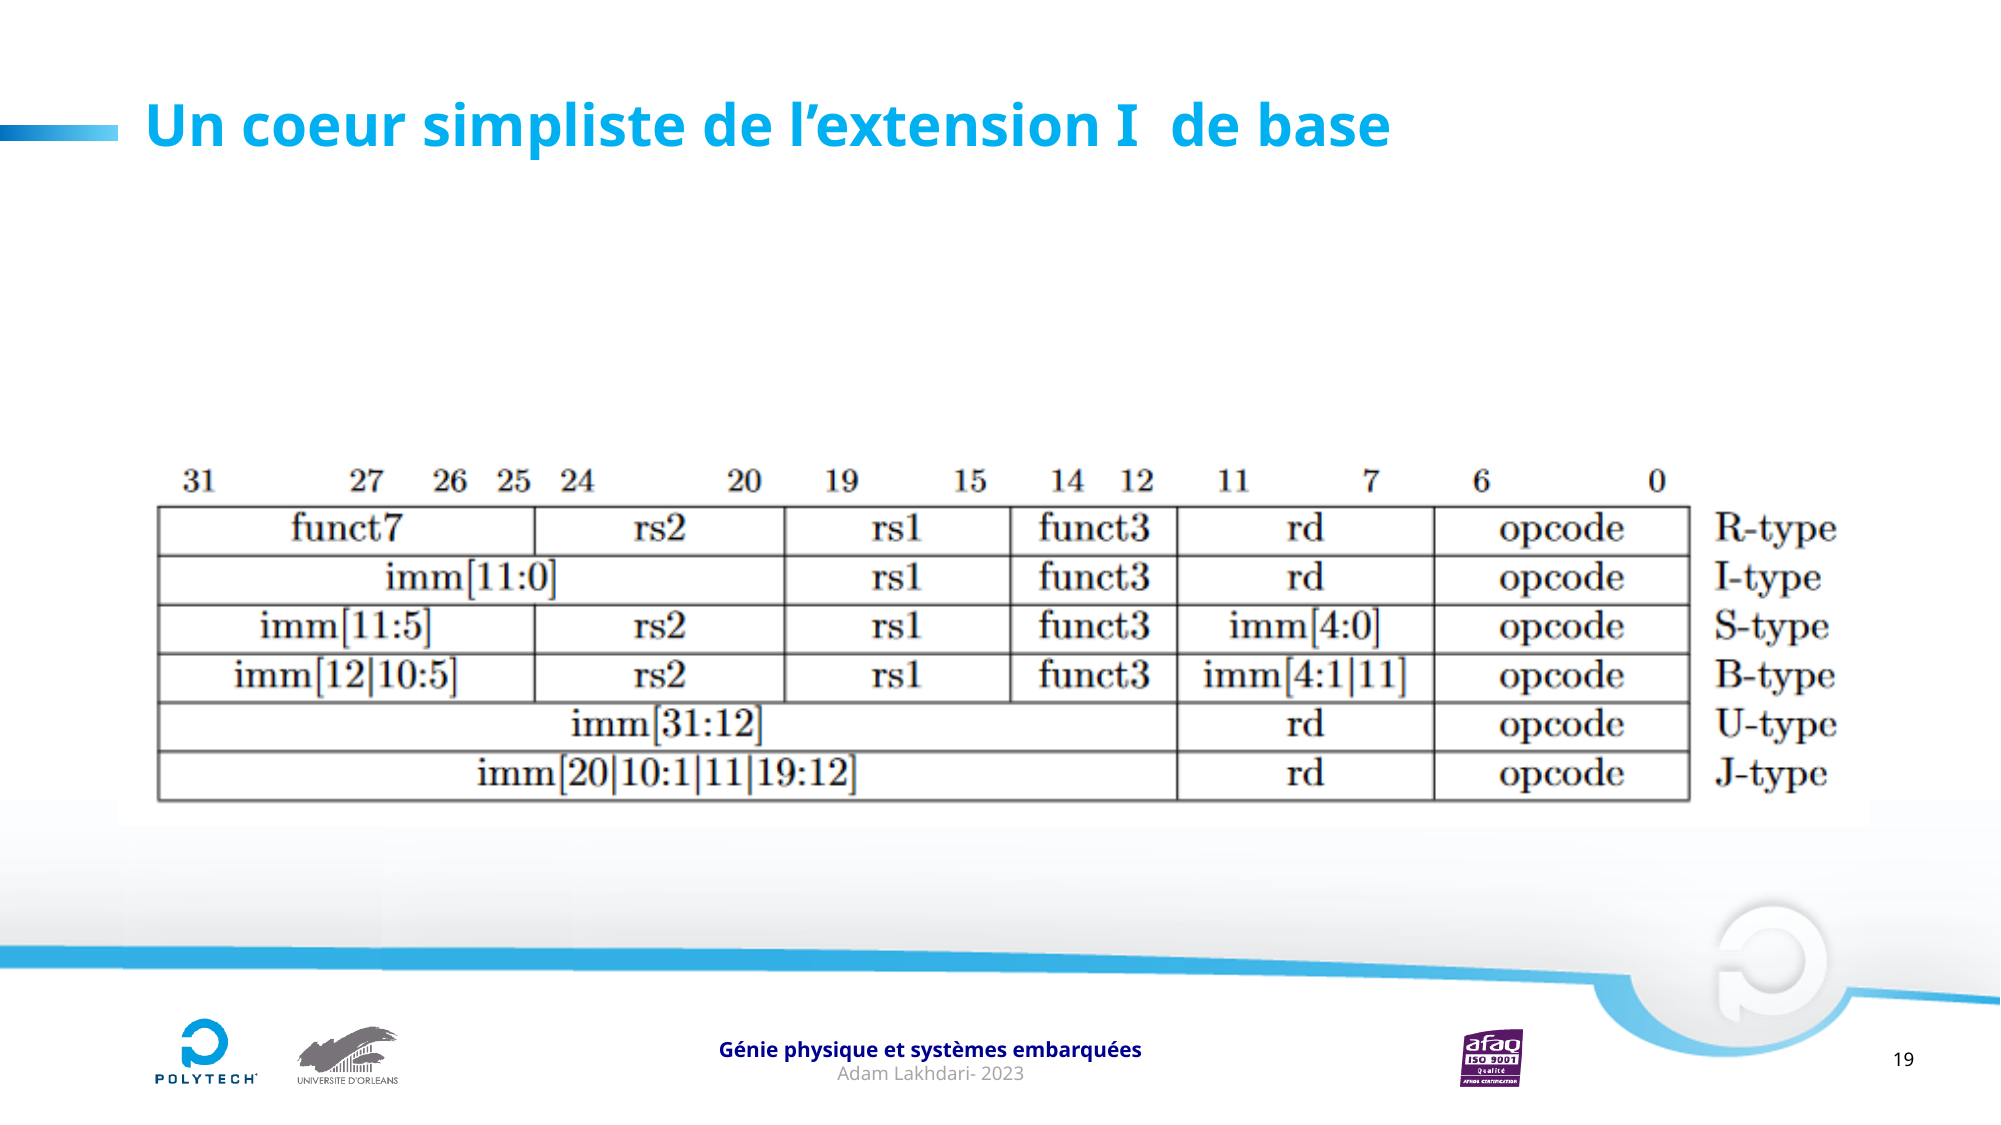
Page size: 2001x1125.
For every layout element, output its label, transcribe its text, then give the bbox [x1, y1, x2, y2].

picture [0, 420, 2000, 1125]
text_box Génie physique et systèmes embarquées Adam Lakhdari- 2023 [402, 1035, 1459, 1085]
title Un coeur simpliste de l’extension I de base [129, 29, 1930, 218]
